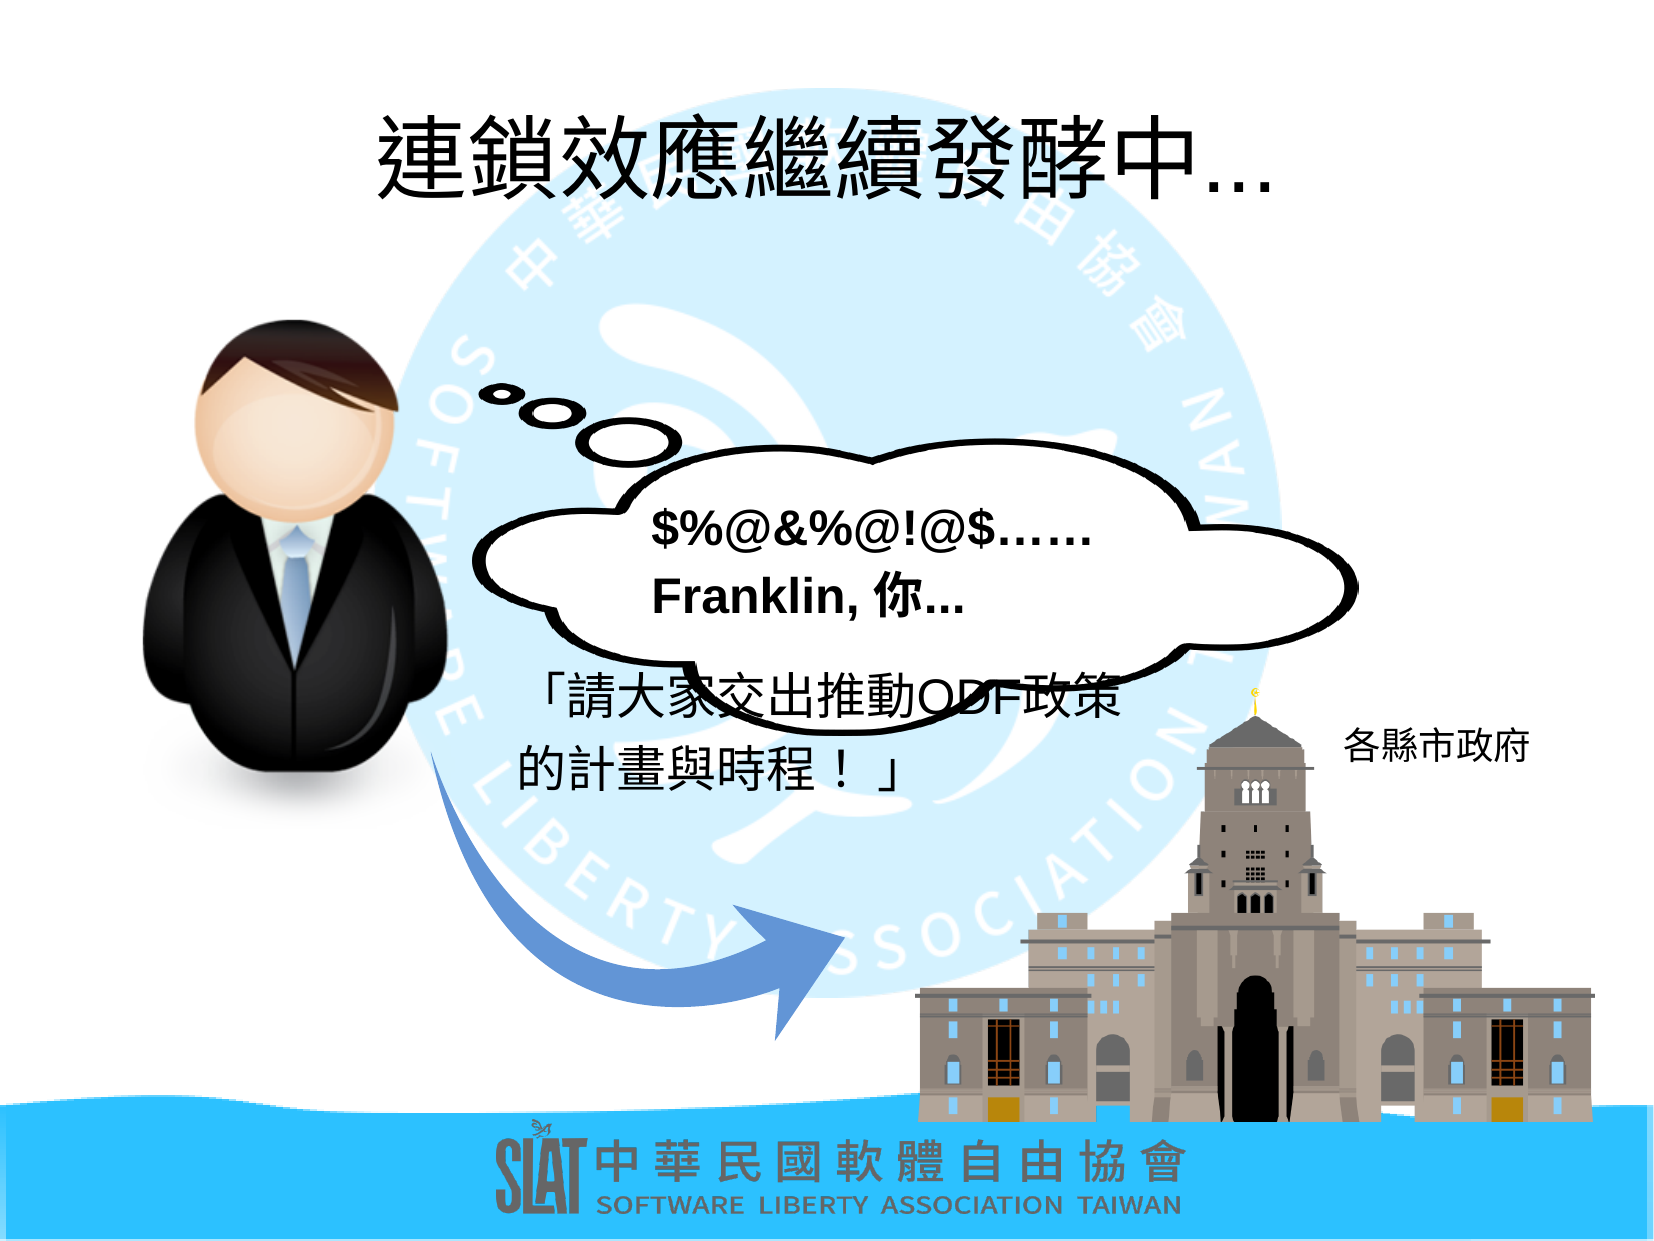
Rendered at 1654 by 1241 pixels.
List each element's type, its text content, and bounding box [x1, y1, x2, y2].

title 連鎖效應繼續發酵中... [82, 49, 1571, 257]
text_box 各縣市政府 [1328, 708, 1625, 808]
text_box $%@&%@!@$…… Franklin, 你... [636, 492, 1140, 649]
text_box 「請大家交出推動ODF政策的計畫與時程！ 」 [501, 649, 1182, 890]
picture [0, 265, 1654, 1241]
